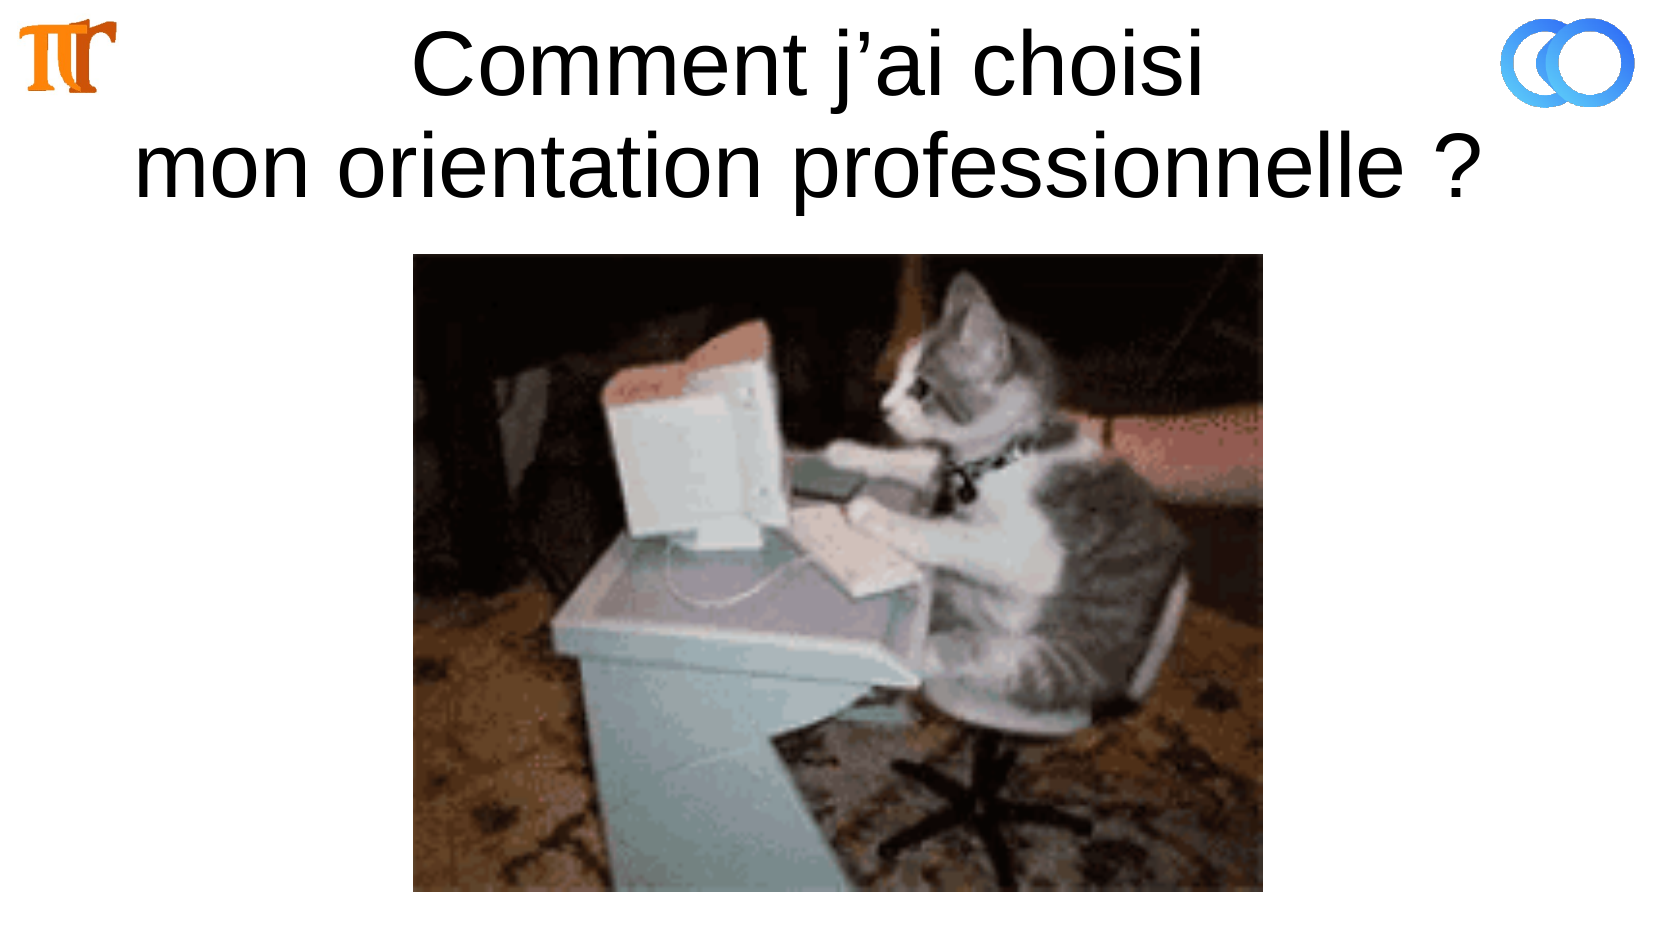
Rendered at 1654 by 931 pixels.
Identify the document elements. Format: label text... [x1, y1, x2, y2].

picture [1450, 0, 1654, 142]
picture [413, 254, 1263, 892]
title Comment j’ai choisi mon orientation professionnelle ? [64, 12, 1554, 218]
picture [17, 5, 119, 107]
